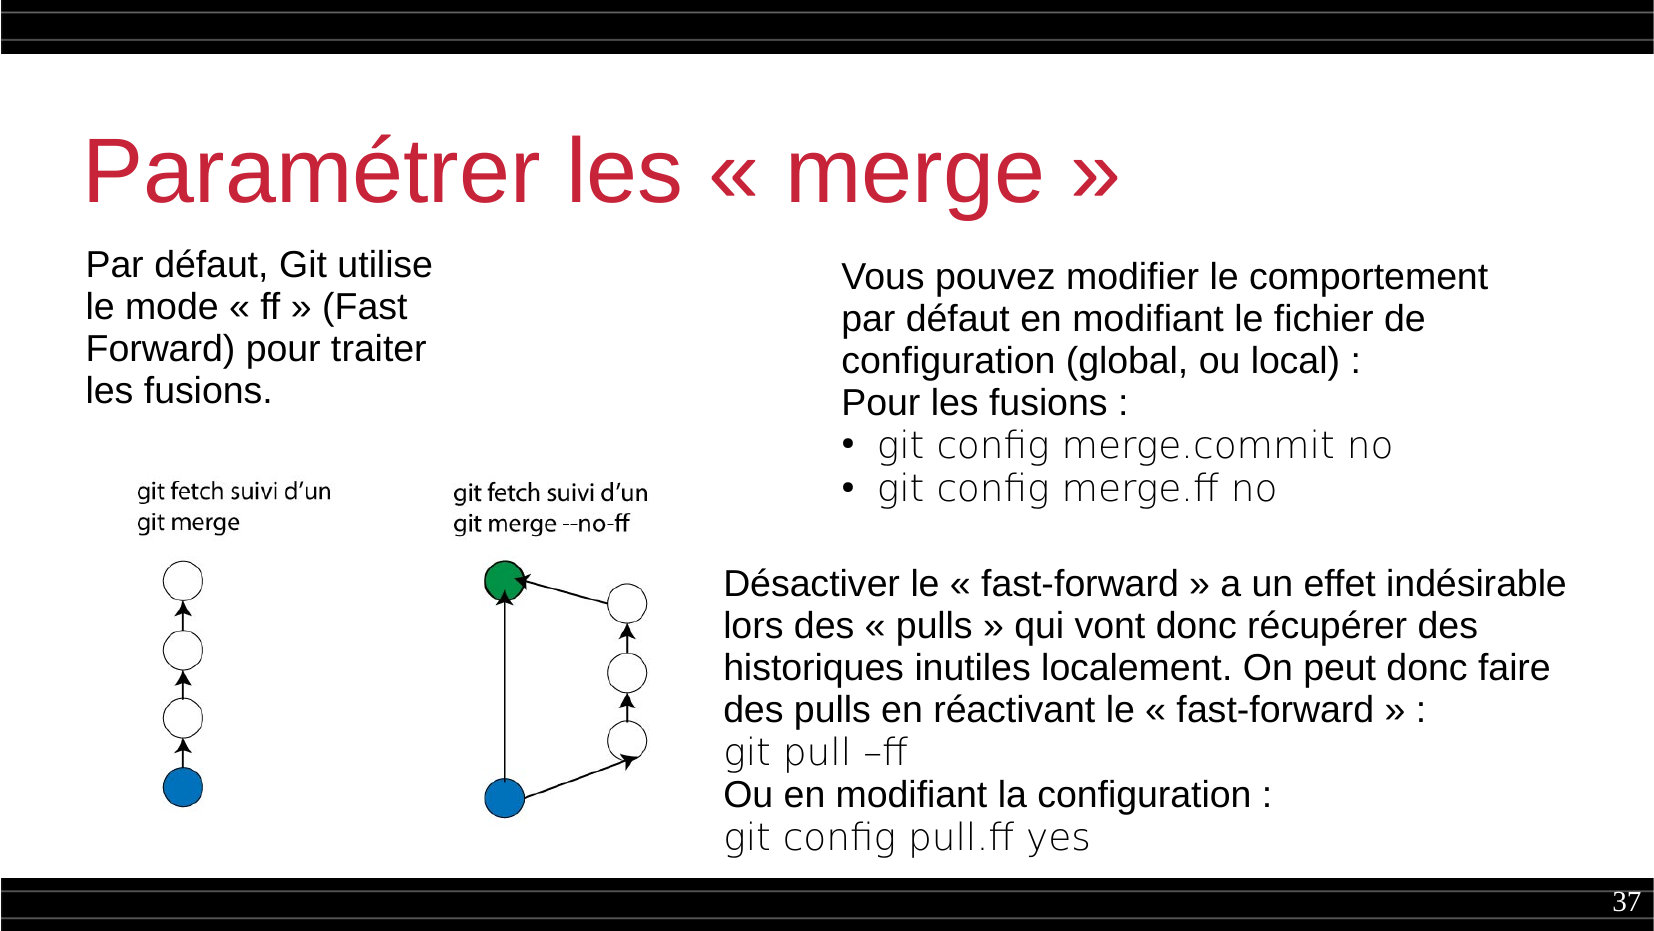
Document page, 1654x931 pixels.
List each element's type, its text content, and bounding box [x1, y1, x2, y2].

picture [87, 460, 662, 836]
picture [1, 0, 1654, 54]
text_box Désactiver le « fast-forward » a un effet indésirable lors des « pulls » qui vont donc récupérer des historiques inutiles localement. On peut donc faire des pulls en réactivant le « fast-forward » : git pull –ff Ou en modifiant la configuration : git config pull.ff yes [708, 555, 1630, 867]
text_box Par défaut, Git utilise le mode « ff » (Fast Forward) pour traiter les fusions. [70, 236, 473, 419]
picture [1, 878, 1654, 931]
title Paramétrer les « merge » [82, 92, 1571, 249]
text_box Vous pouvez modifier le comportement par défaut en modifiant le fichier de configuration (global, ou local) : Pour les fusions : git config merge.commit no git config merge.ff no [826, 248, 1560, 555]
